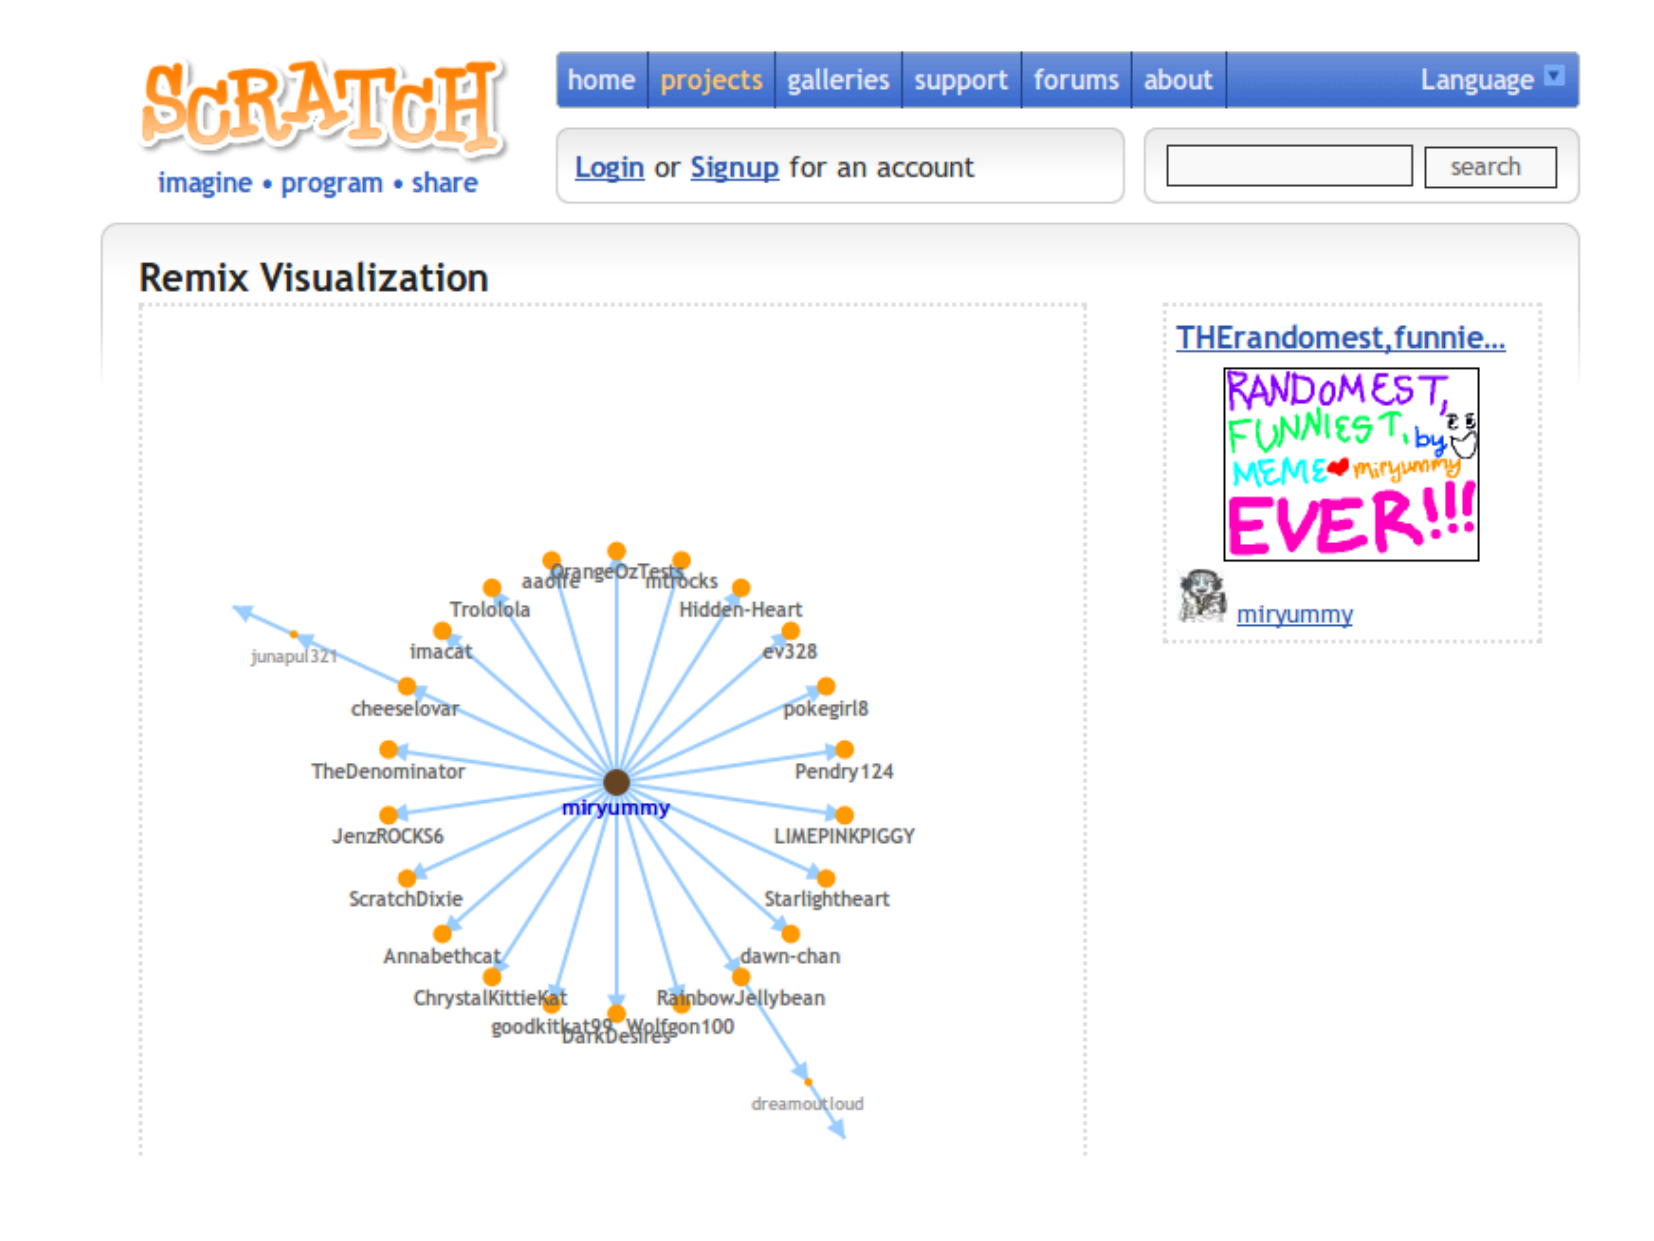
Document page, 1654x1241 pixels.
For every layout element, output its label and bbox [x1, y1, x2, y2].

picture [88, 48, 1590, 1159]
